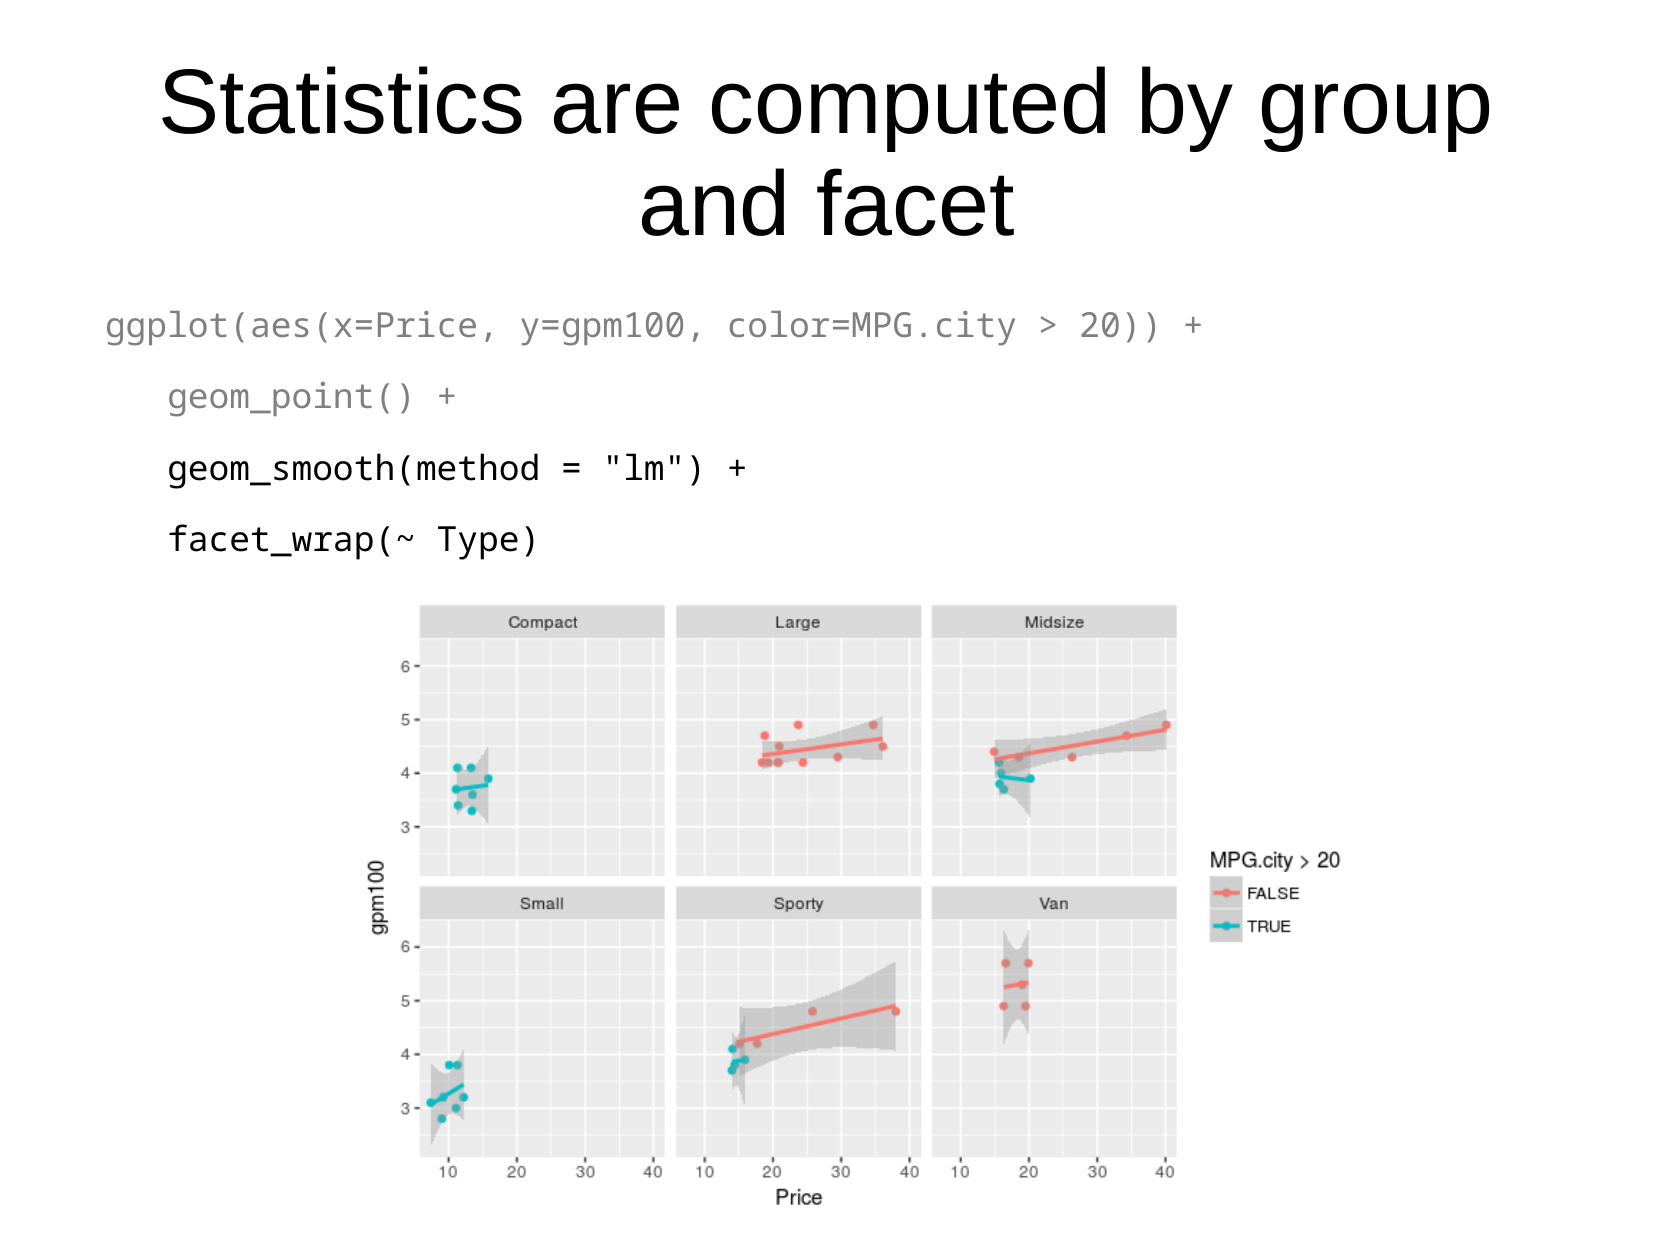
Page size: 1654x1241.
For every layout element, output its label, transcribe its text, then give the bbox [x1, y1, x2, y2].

list ggplot(aes(x=Price, y=gpm100, color=MPG.city > 20)) + geom_point() + geom_smooth(method = "lm") + facet_wrap(~ Type) [105, 300, 1594, 565]
title Statistics are computed by group and facet [82, 49, 1571, 257]
picture [358, 595, 1362, 1215]
